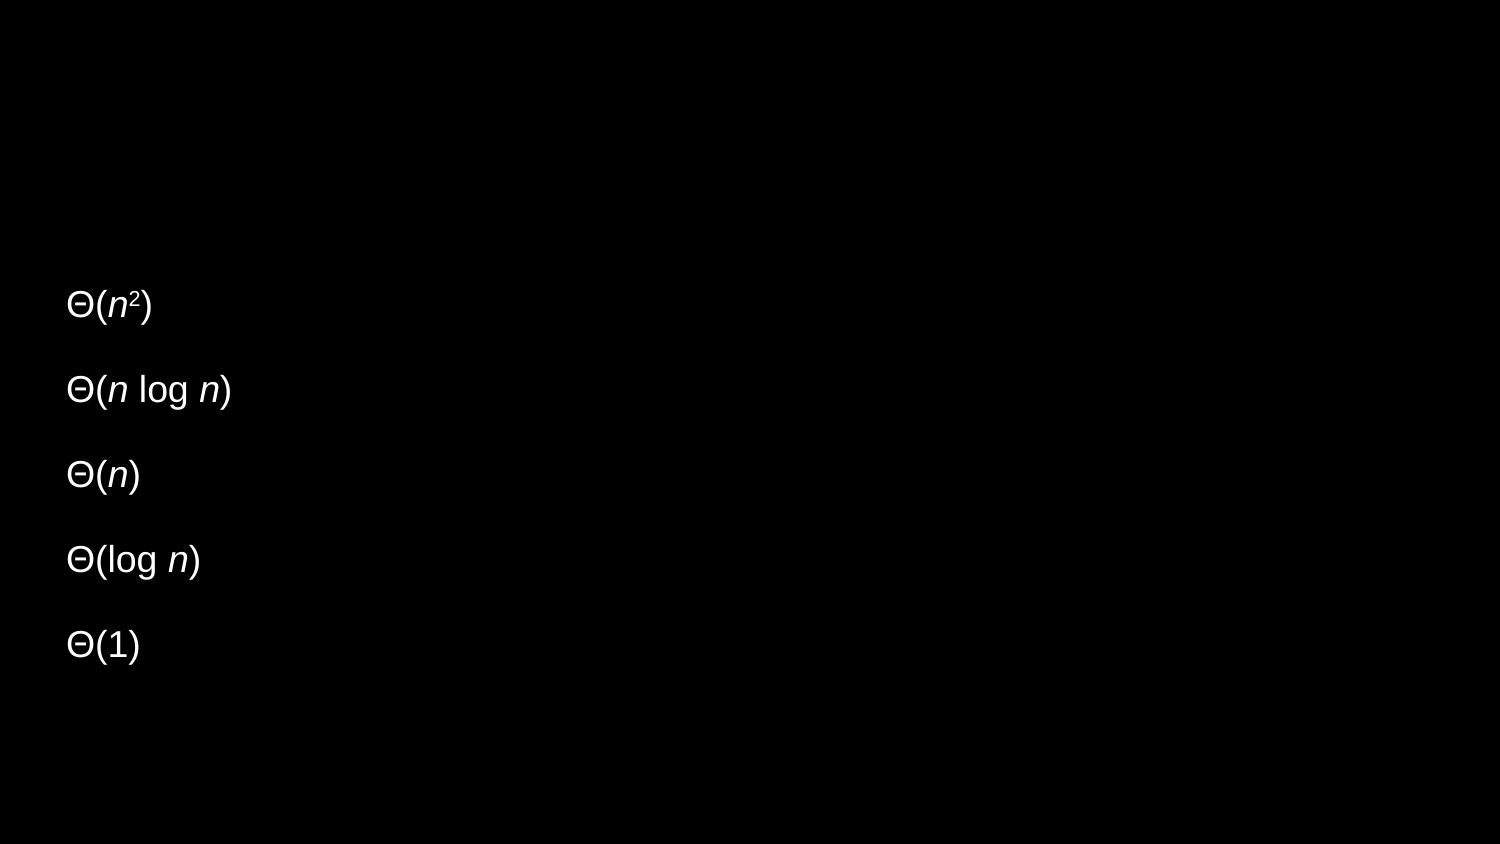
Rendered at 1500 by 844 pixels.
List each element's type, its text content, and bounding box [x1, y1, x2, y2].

list Θ(n2) Θ(n log n) Θ(n) Θ(log n) Θ(1) [51, 189, 1449, 750]
